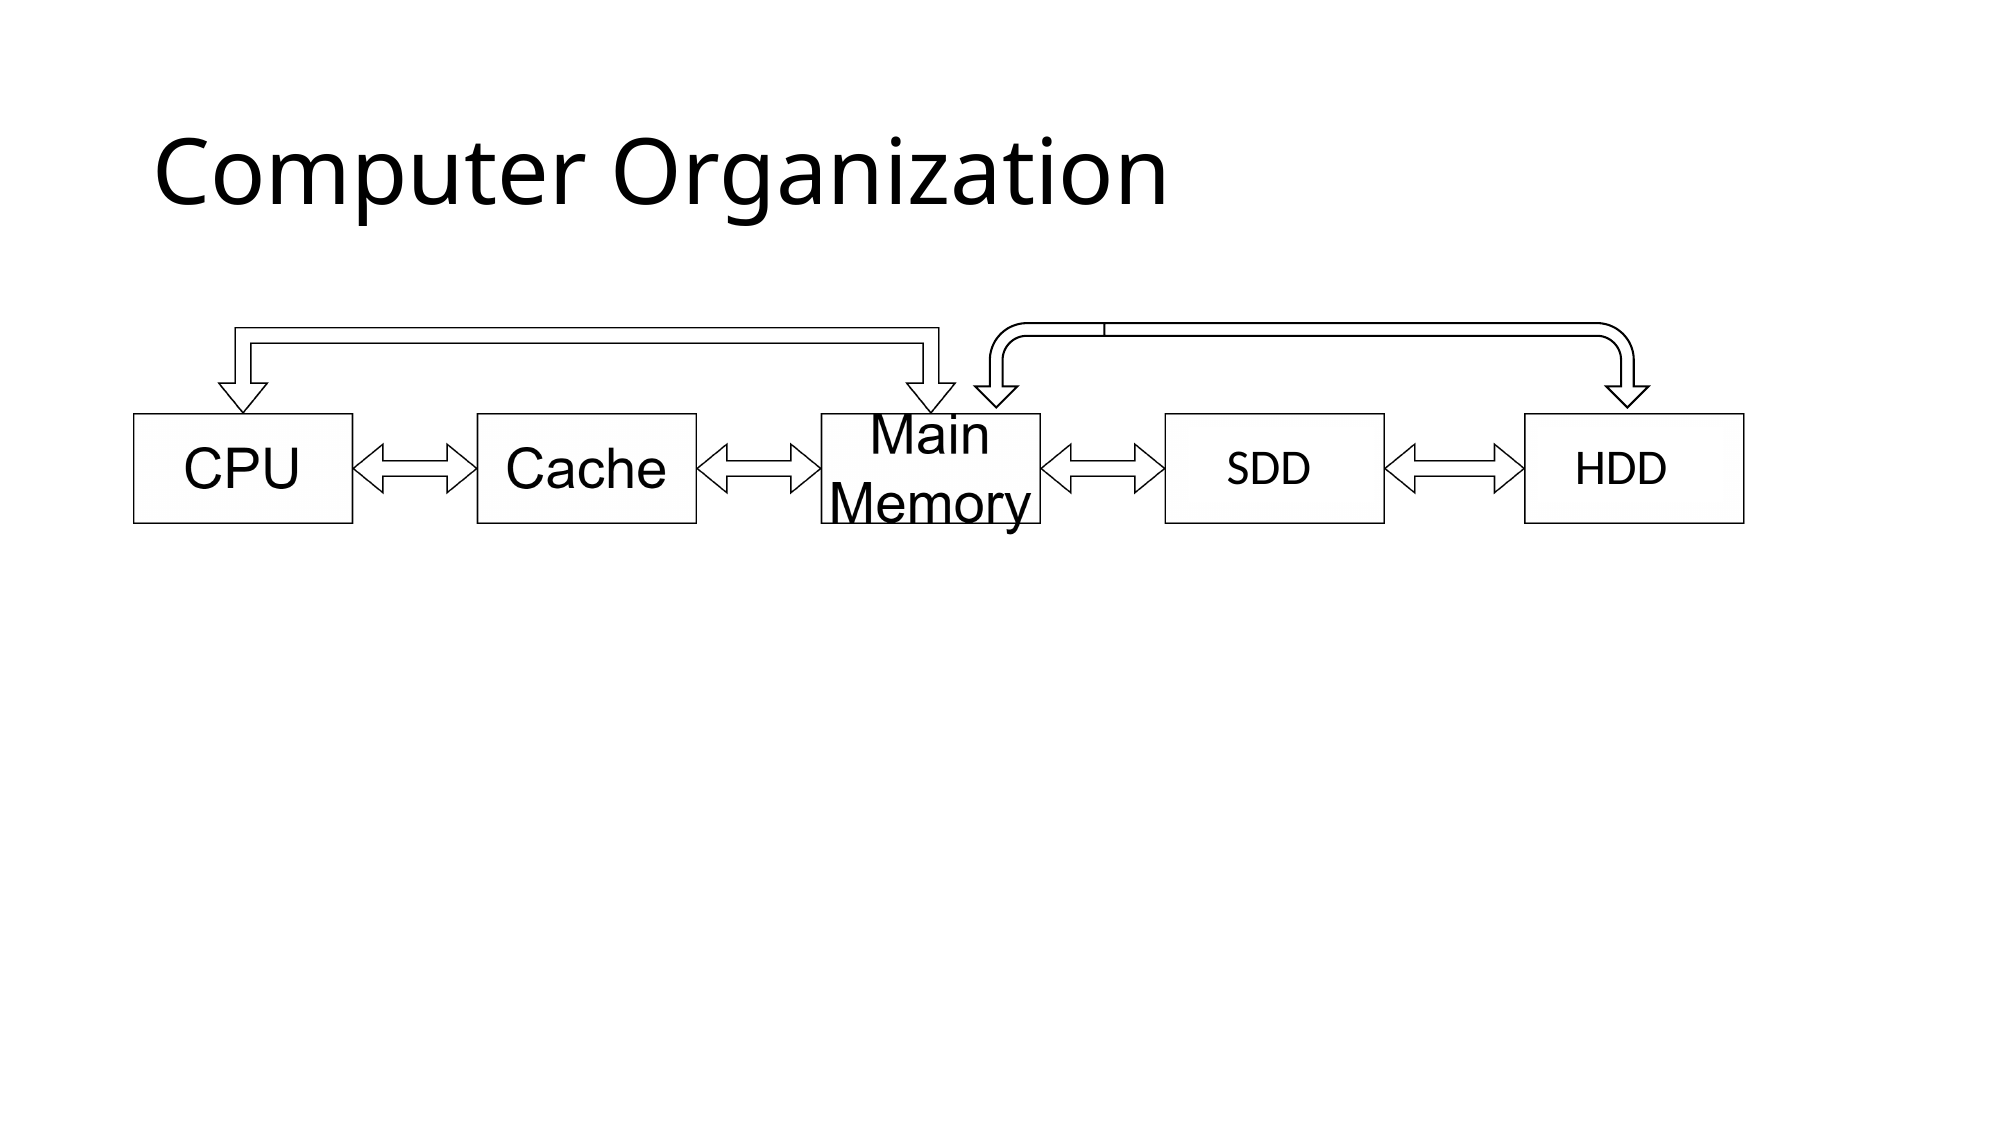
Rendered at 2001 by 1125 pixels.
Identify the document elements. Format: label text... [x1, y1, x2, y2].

title Computer Organization [137, 66, 1863, 285]
picture [117, 311, 1760, 552]
text_box HDD [1537, 426, 1723, 503]
text_box [975, 323, 1649, 408]
text_box SDD [1189, 426, 1375, 503]
